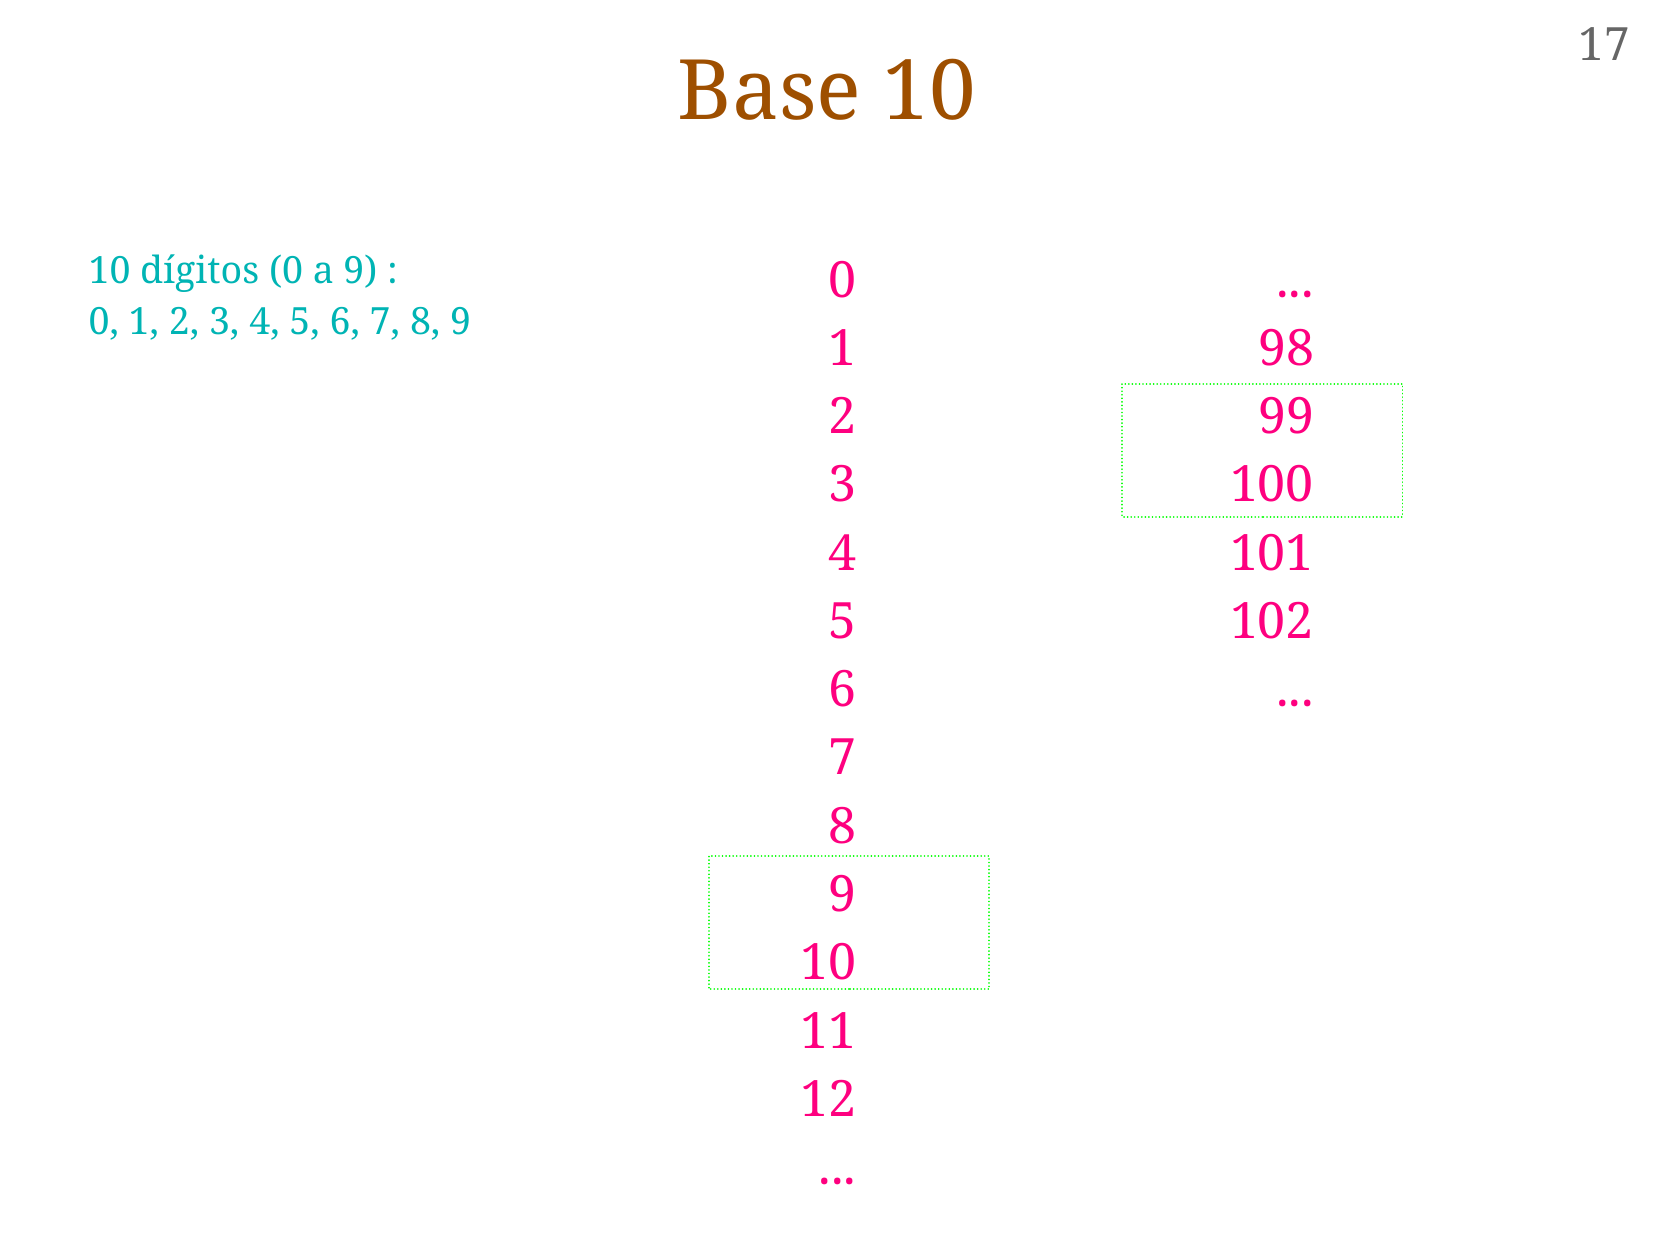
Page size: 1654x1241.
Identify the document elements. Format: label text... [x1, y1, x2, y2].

text_box 10 dígitos (0 a 9) : 0, 1, 2, 3, 4, 5, 6, 7, 8, 9 [73, 236, 635, 366]
text_box ... 98 99 100 101 102 ... [930, 236, 1329, 1226]
title Base 10 [59, 29, 1595, 148]
text_box 0 1 2 3 4 5 6 7 8 9 10 11 12 ... [501, 236, 872, 1226]
